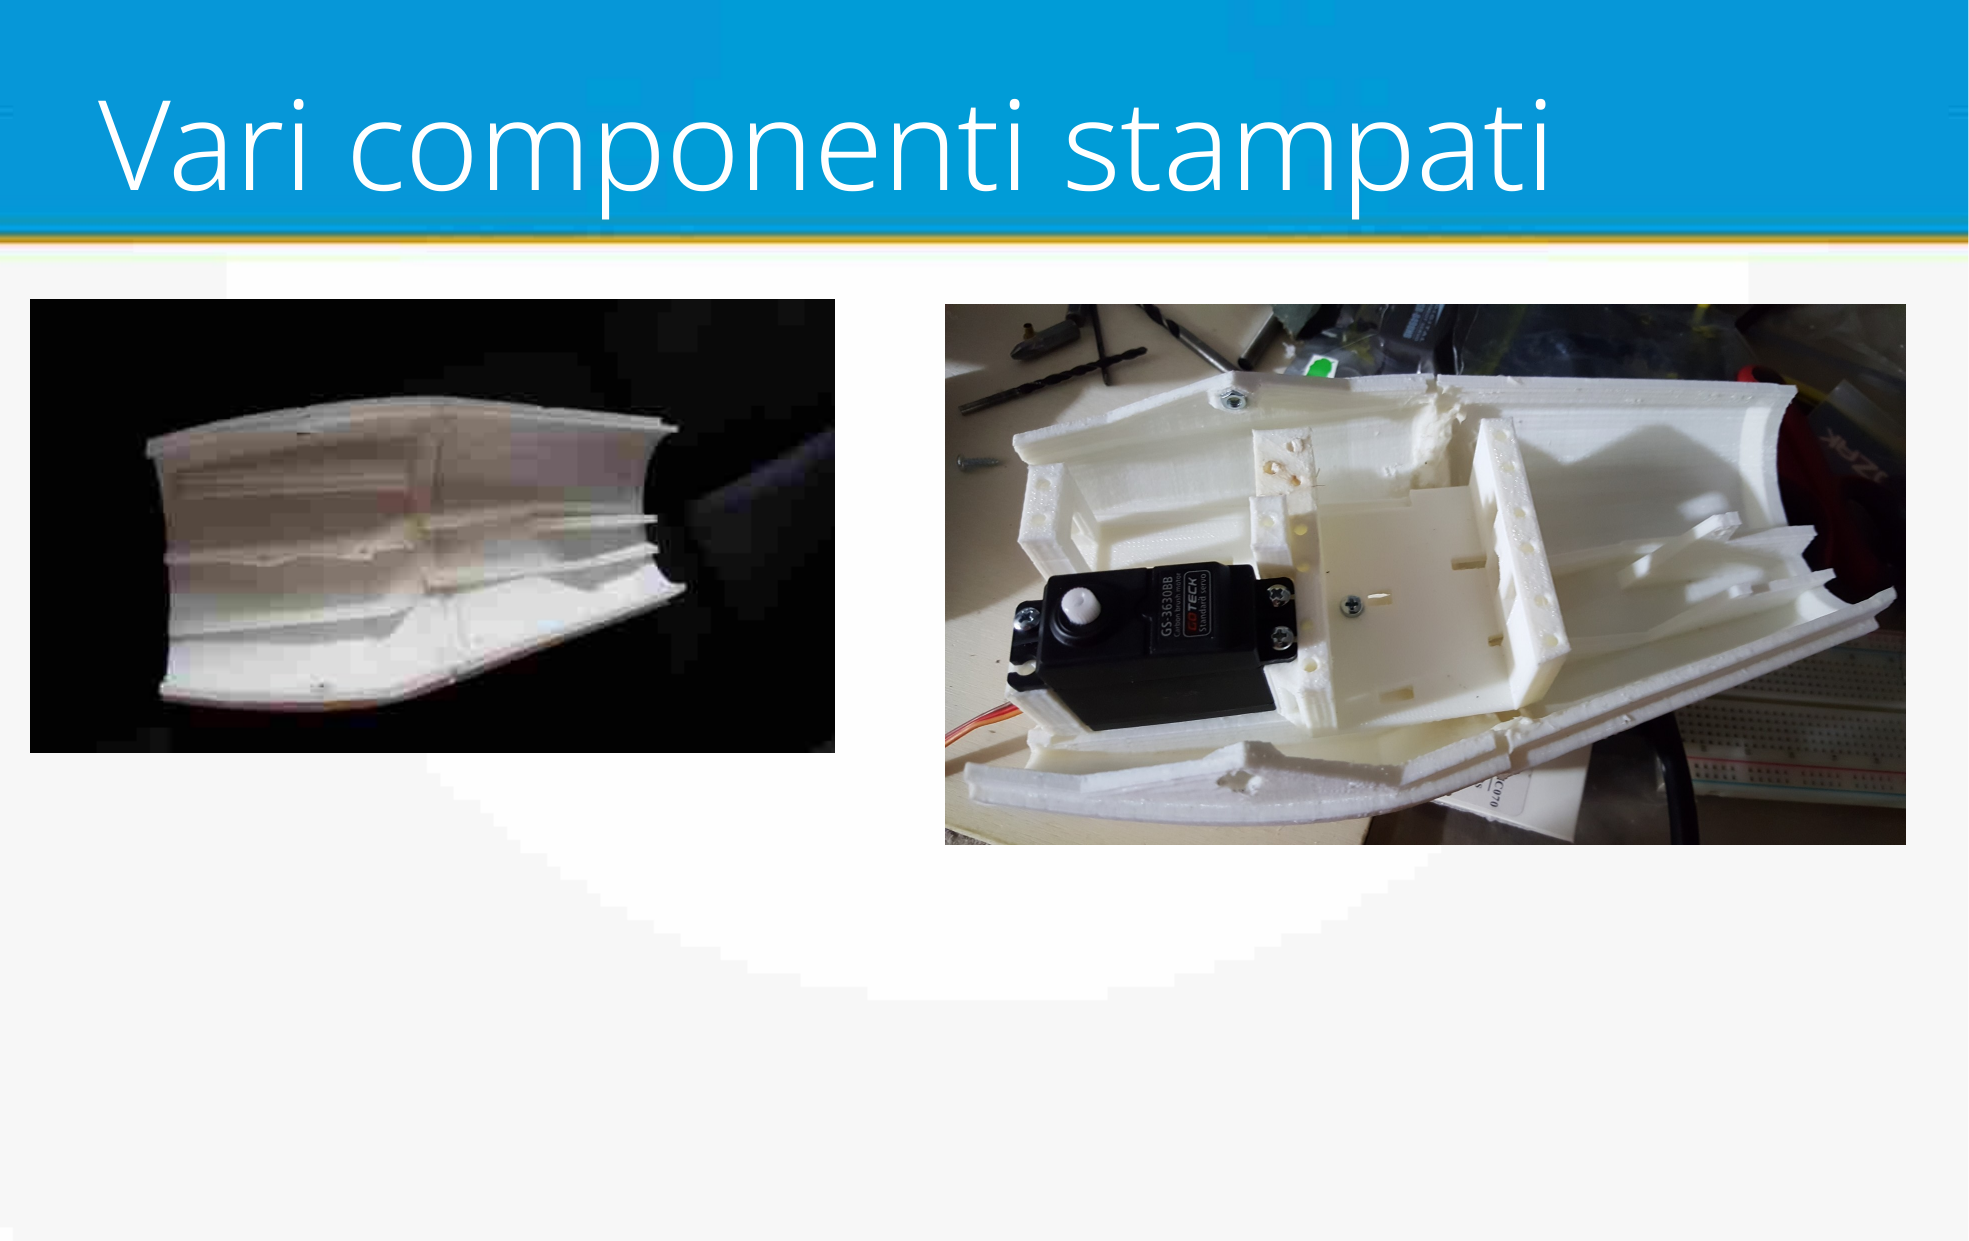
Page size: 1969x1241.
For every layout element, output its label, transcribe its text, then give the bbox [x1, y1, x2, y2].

title Vari componenti stampati [98, 19, 1870, 227]
picture [0, 232, 1969, 1241]
